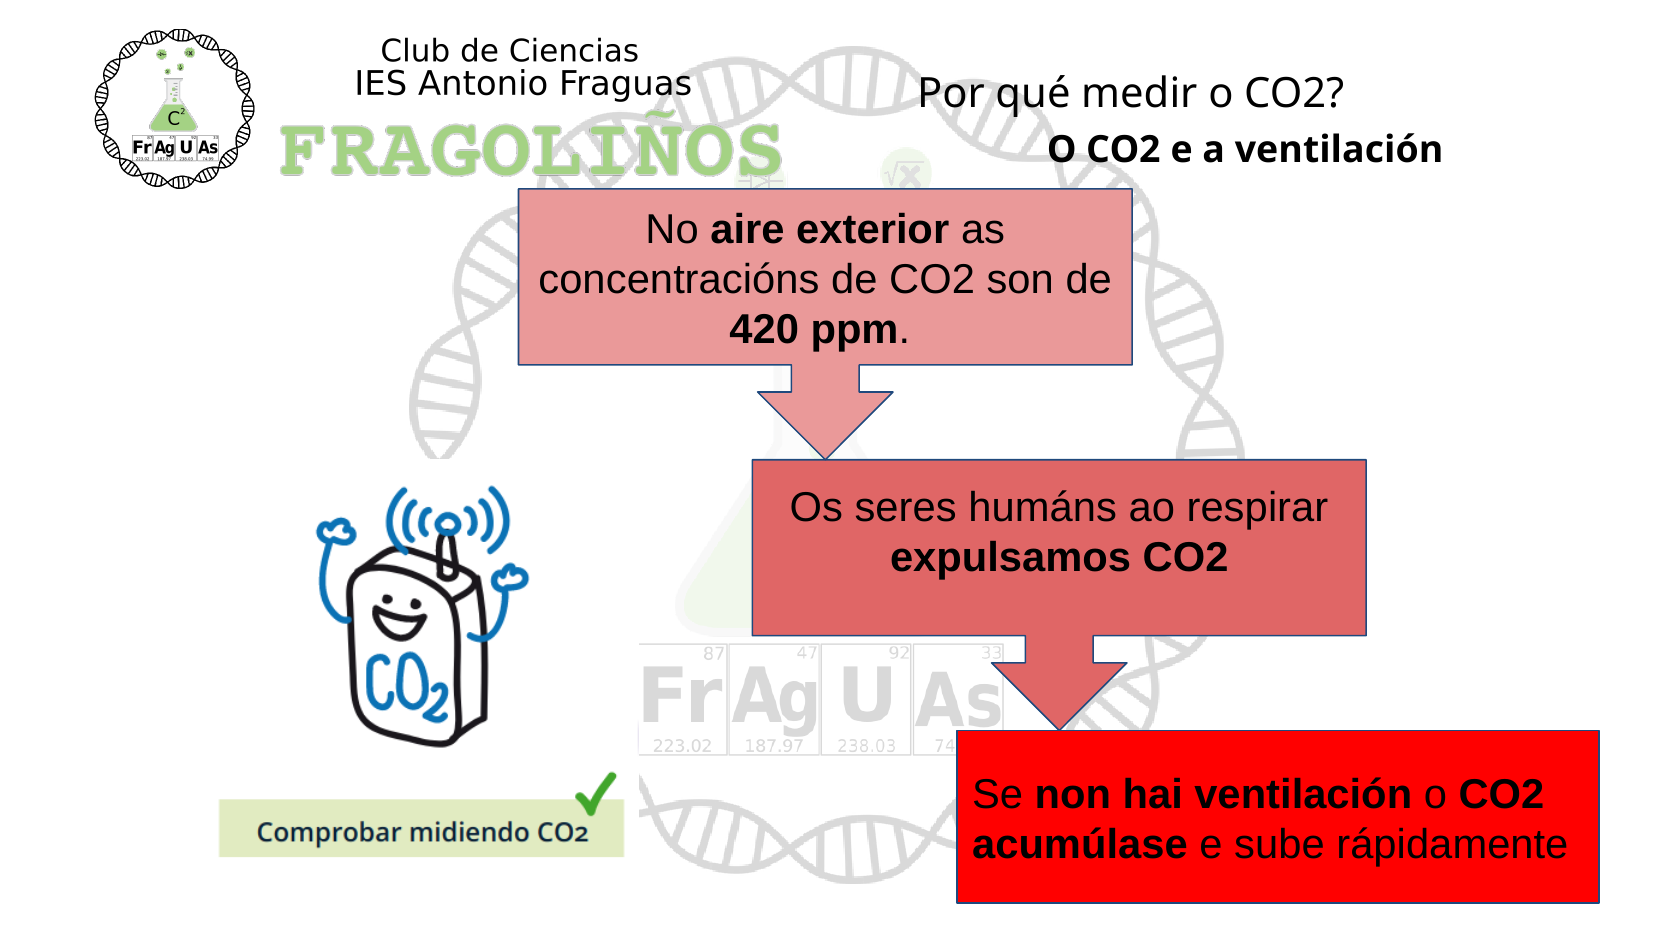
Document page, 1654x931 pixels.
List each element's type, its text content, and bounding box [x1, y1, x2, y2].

text_box Por qué medir o CO2? [902, 58, 1589, 118]
picture [82, 29, 1245, 884]
text_box No aire exterior as concentracións de CO2 son de 420 ppm. [518, 188, 1133, 460]
text_box Se non hai ventilación o CO2 acumúlase e sube rápidamente [957, 730, 1599, 903]
text_box Os seres humáns ao respirar expulsamos CO2 [752, 459, 1367, 730]
text_box O CO2 e a ventilación [902, 118, 1589, 178]
picture [1061, 636, 1245, 730]
